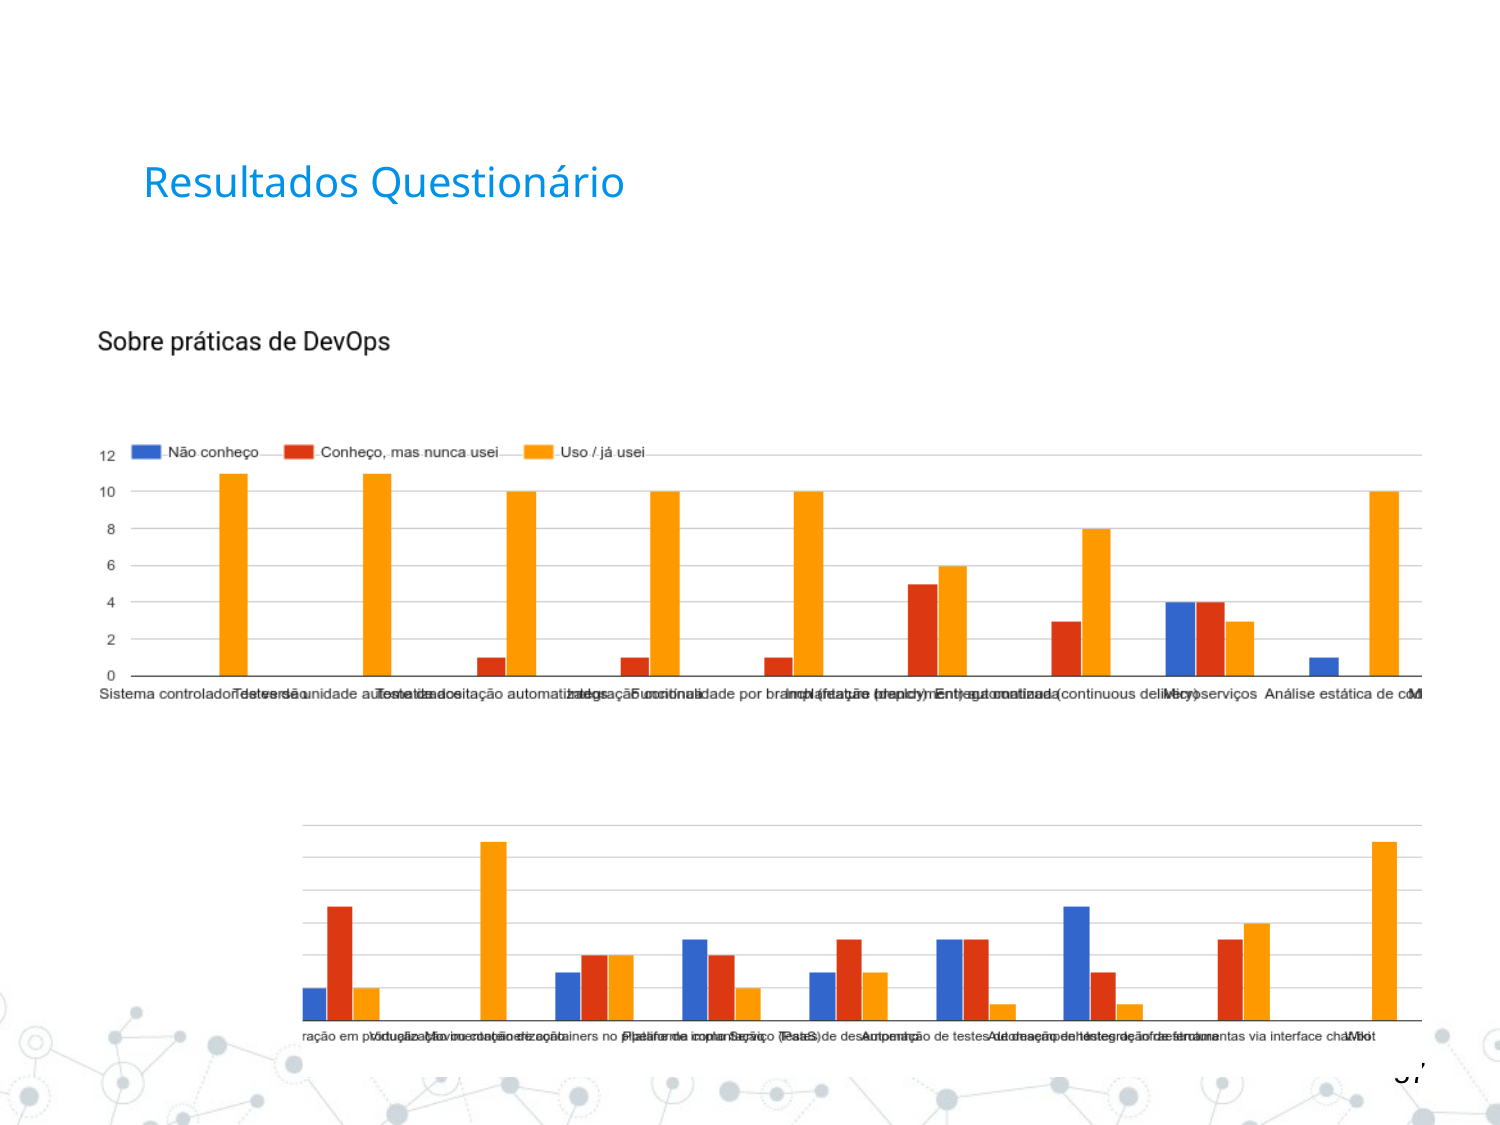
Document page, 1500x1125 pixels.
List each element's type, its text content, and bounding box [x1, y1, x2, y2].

picture [0, 0, 1500, 1125]
slide_number <number> [1378, 1038, 1469, 1125]
title Resultados Questionário [128, 67, 1372, 222]
